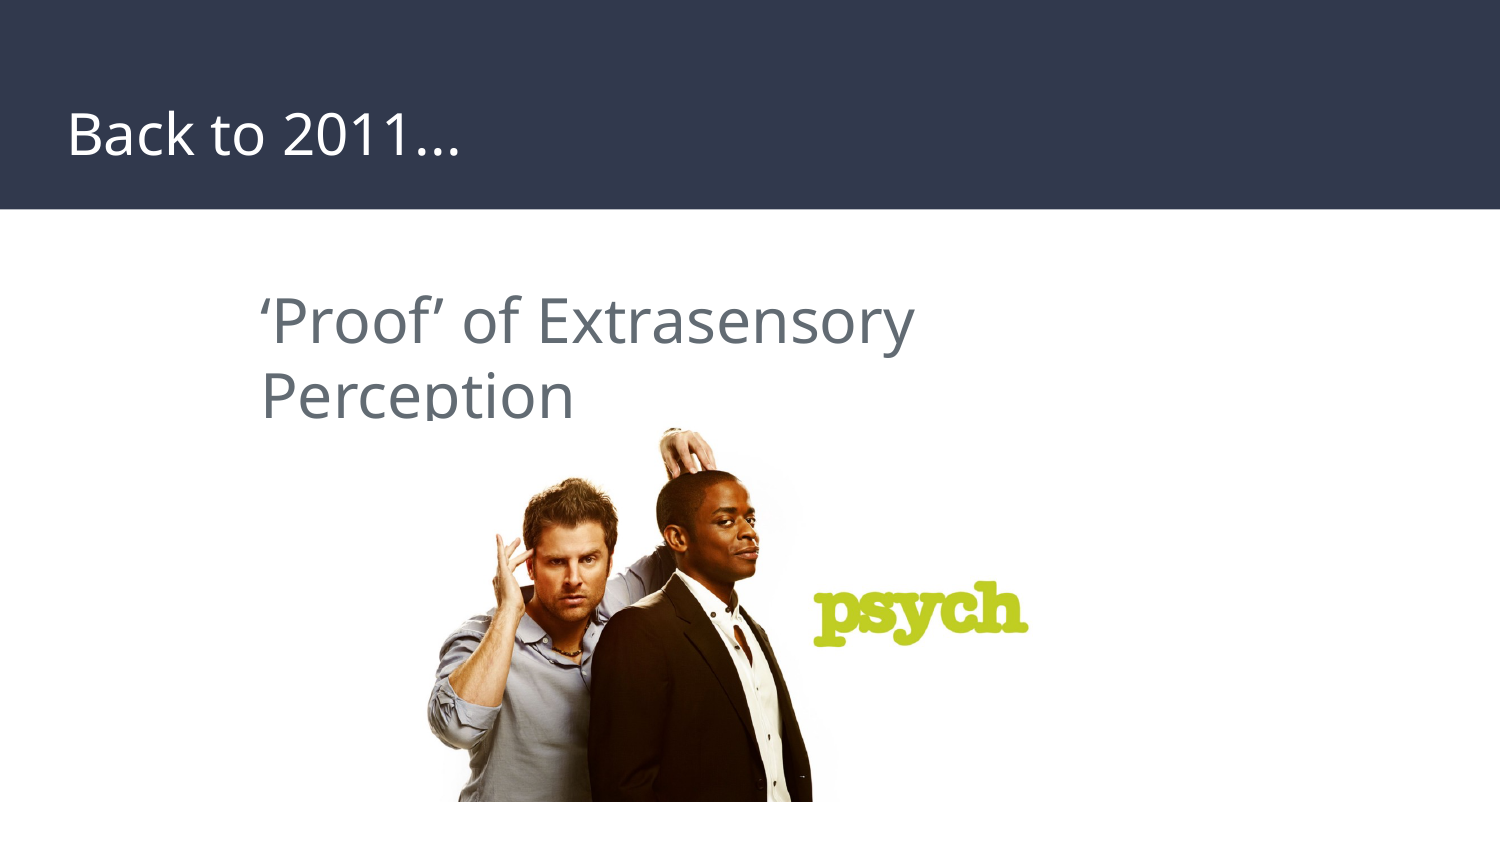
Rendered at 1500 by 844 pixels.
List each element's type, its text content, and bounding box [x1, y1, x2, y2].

text_box ‘Proof’ of Extrasensory Perception [245, 265, 1255, 414]
title Back to 2011... [51, 82, 1449, 185]
picture [402, 421, 1078, 802]
